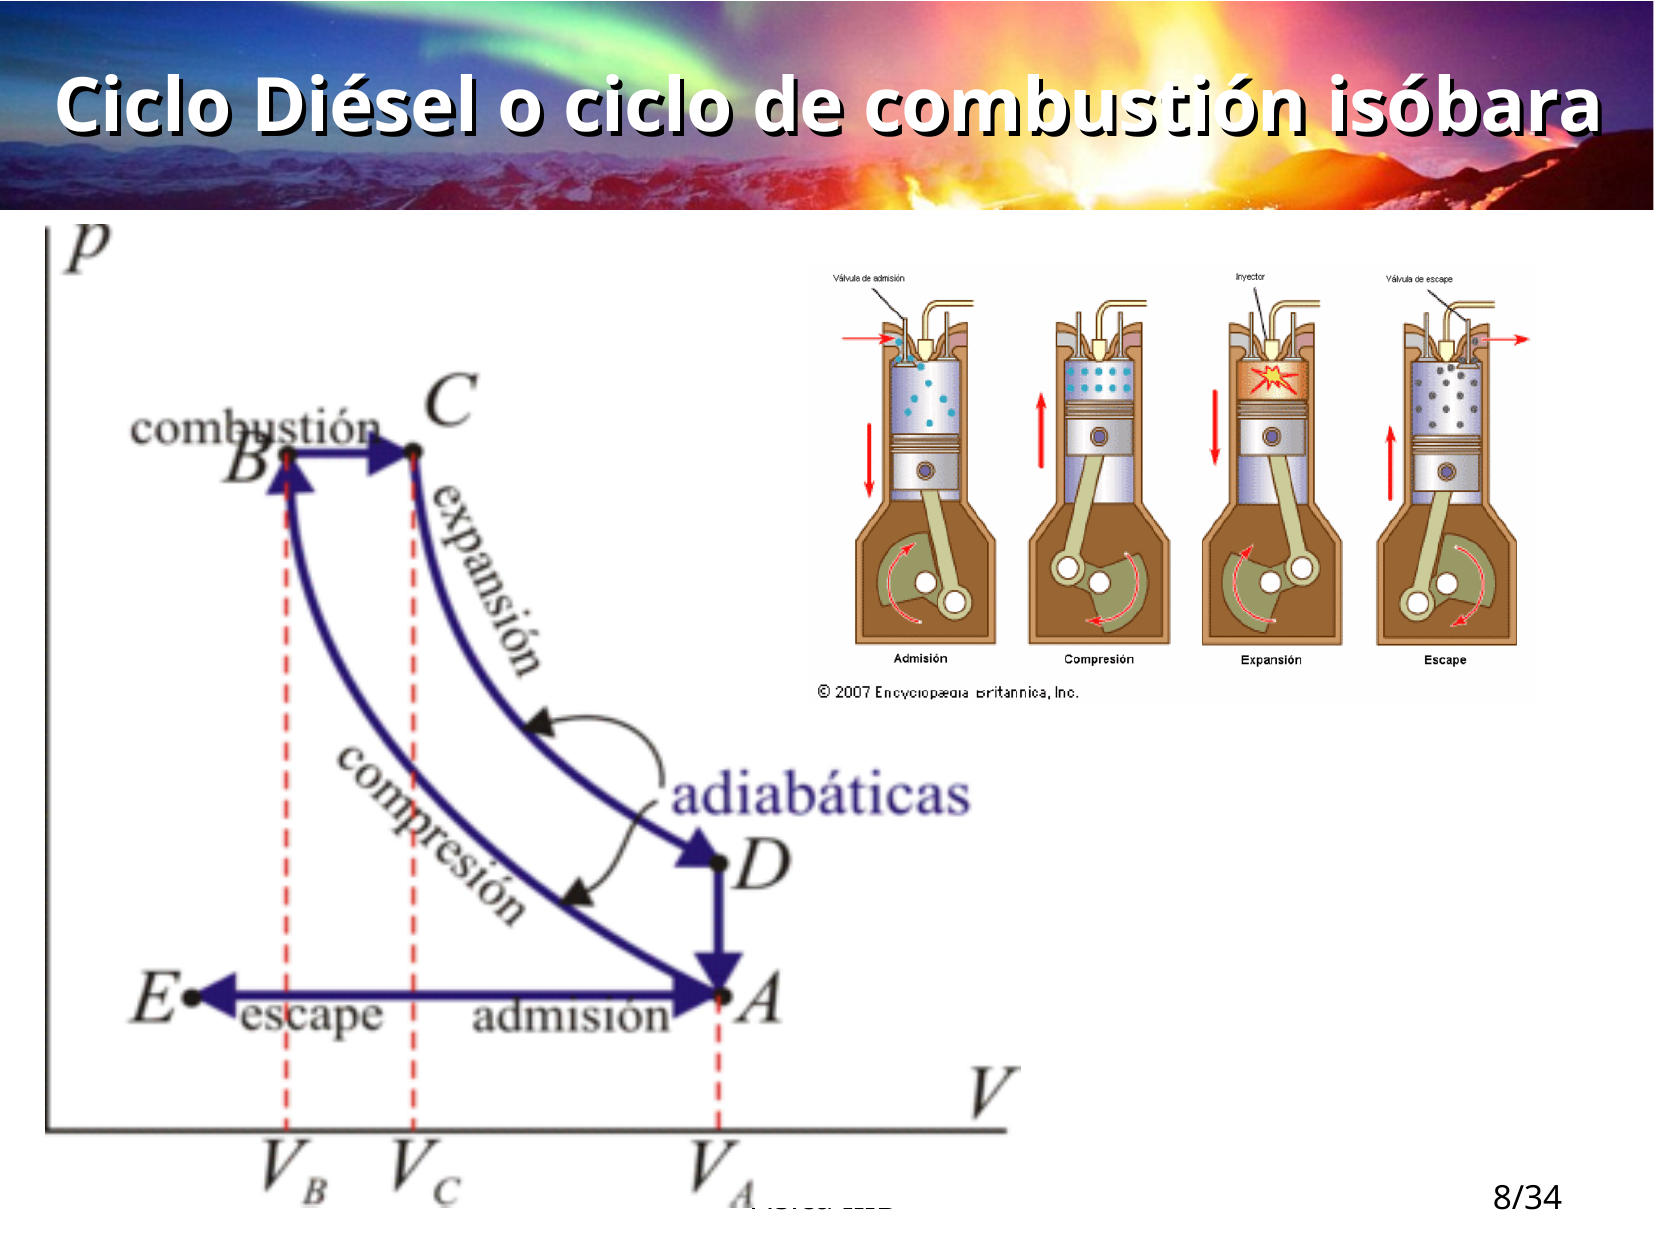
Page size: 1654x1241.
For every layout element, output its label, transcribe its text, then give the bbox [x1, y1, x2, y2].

title Ciclo Diésel o ciclo de combustión isóbara [45, 15, 1606, 191]
picture [45, 224, 1536, 1208]
picture [0, 1, 1654, 210]
